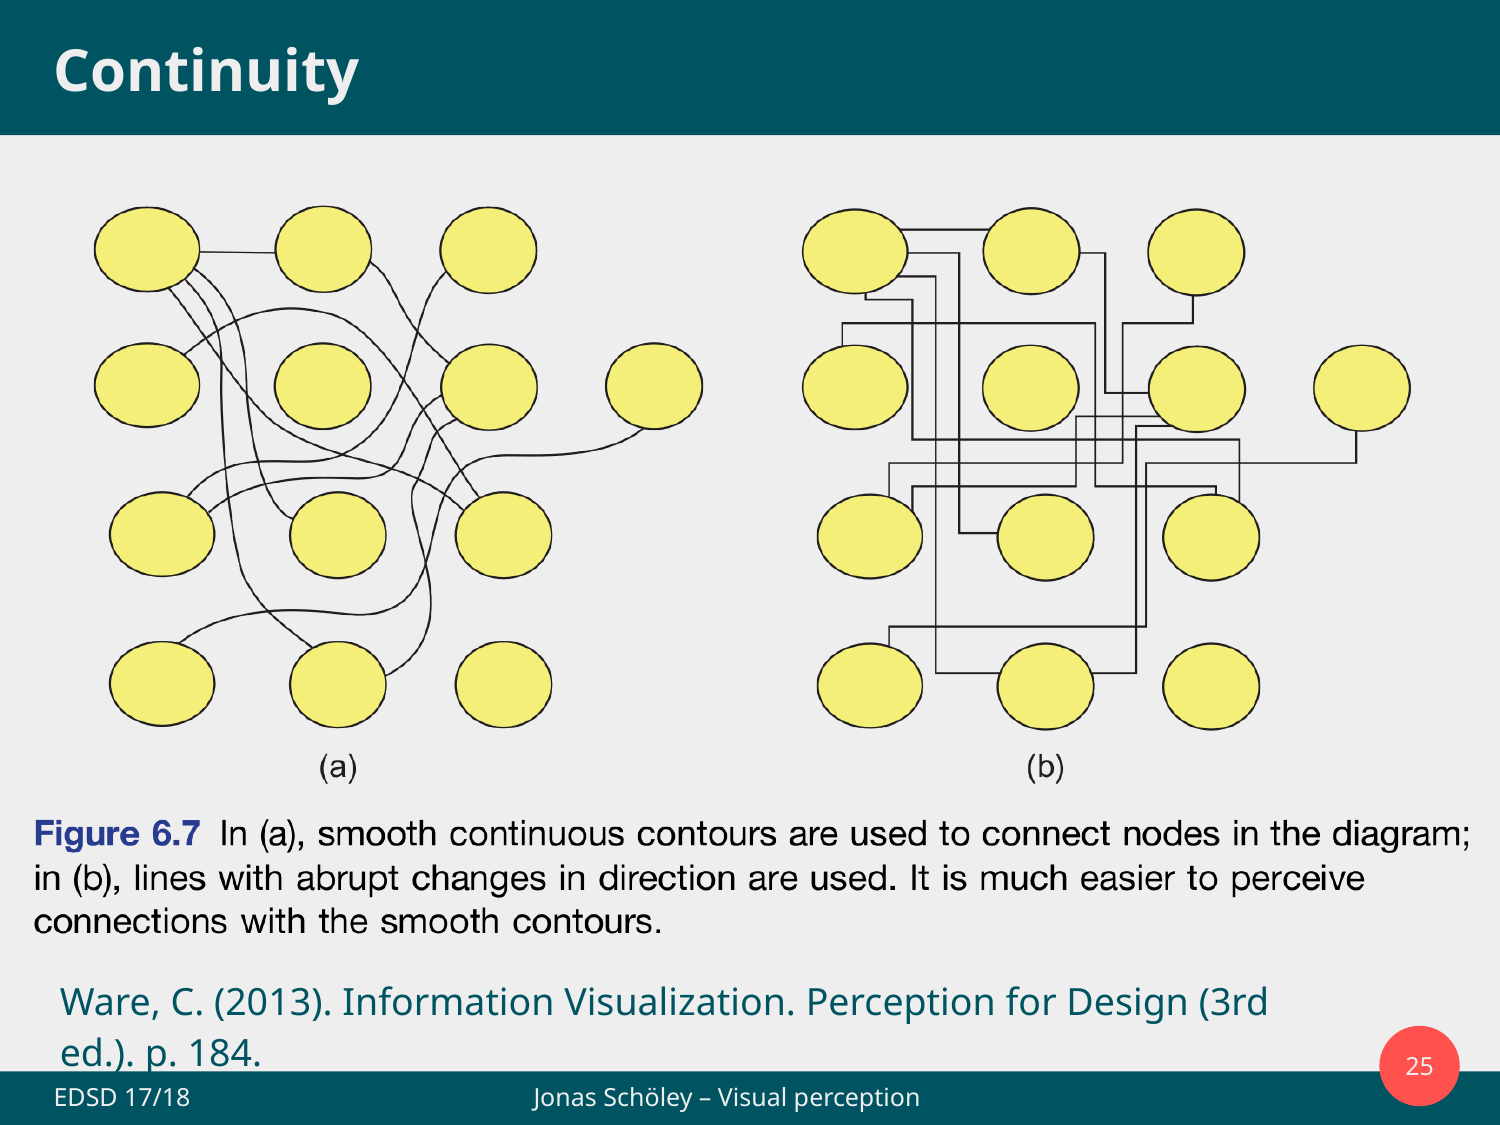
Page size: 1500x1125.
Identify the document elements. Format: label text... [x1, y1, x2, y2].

text_box Ware, C. (2013). Information Visualization. Perception for Design (3rd ed.). p. 184. [45, 968, 1291, 1033]
picture [27, 187, 1473, 938]
title Continuity [53, 0, 1447, 141]
